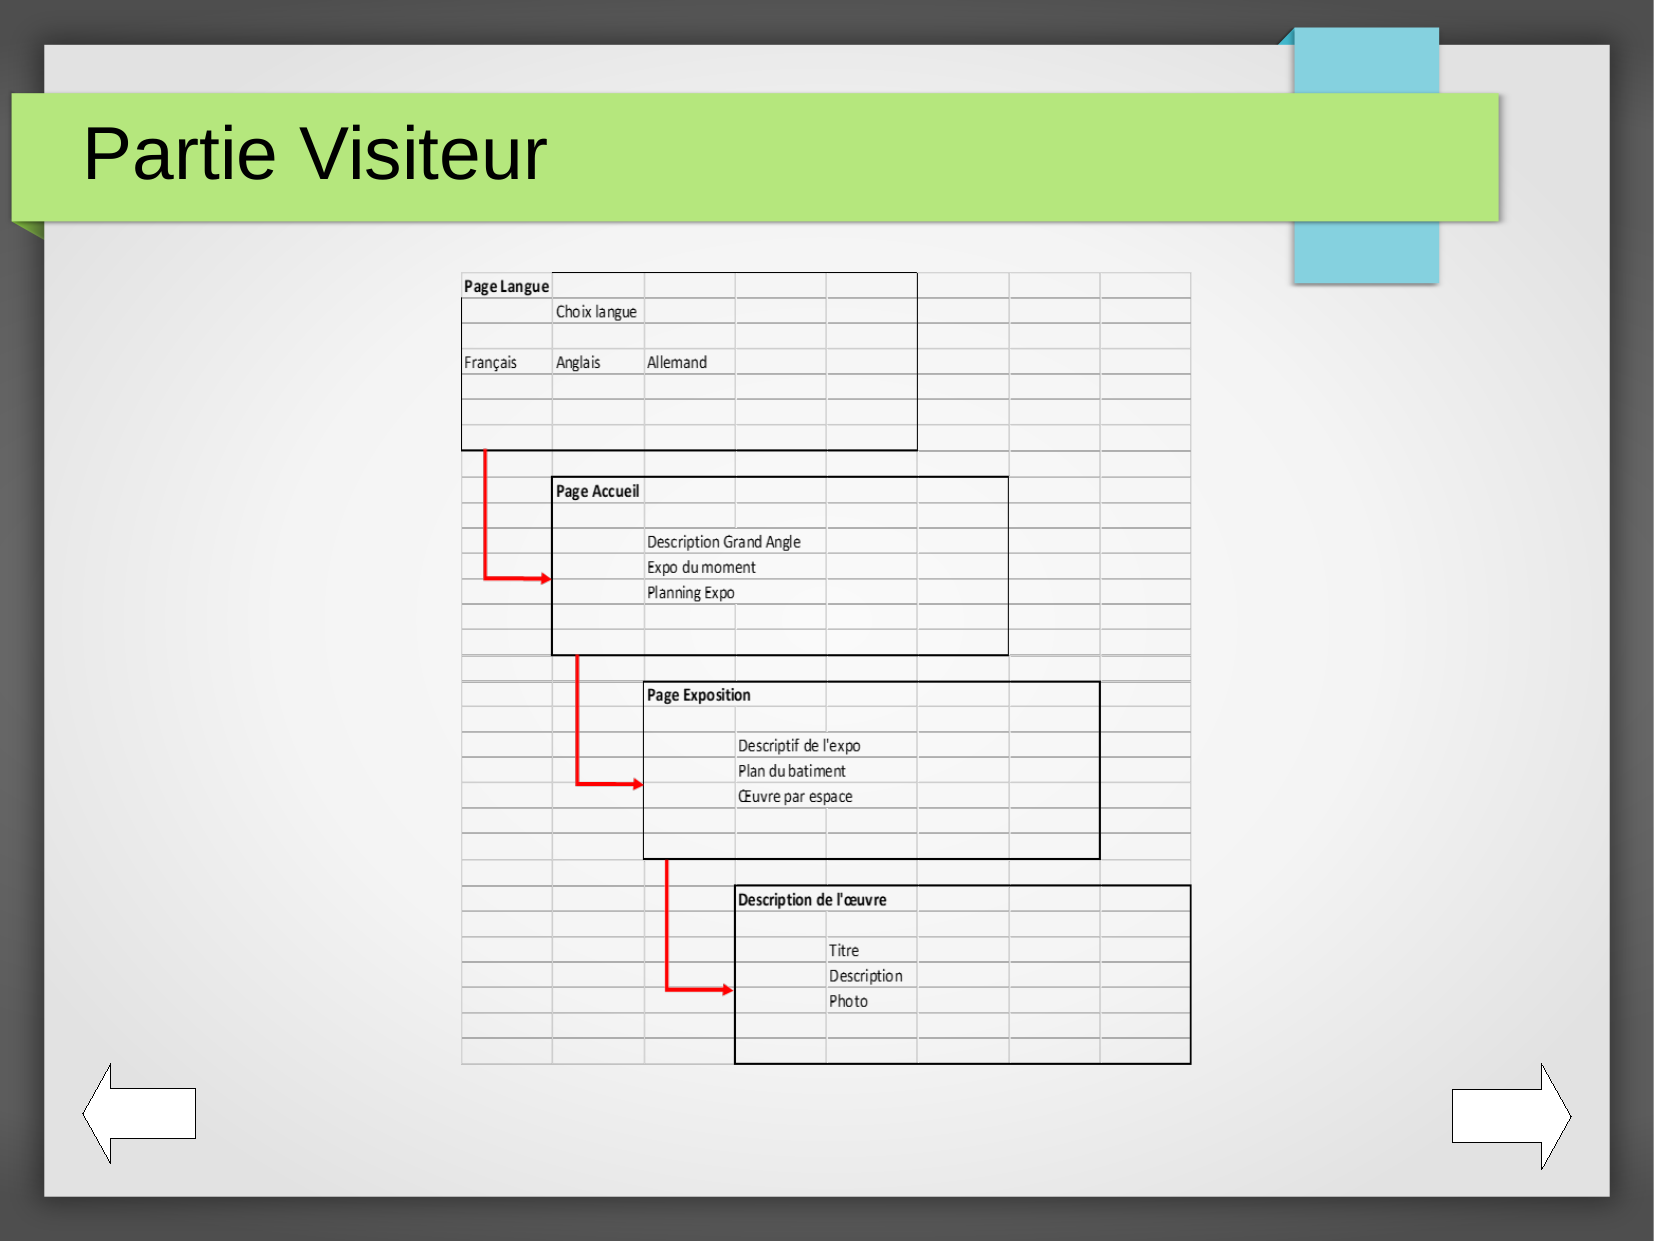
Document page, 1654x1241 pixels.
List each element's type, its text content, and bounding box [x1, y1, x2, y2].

title Partie Visiteur [82, 94, 1264, 213]
picture [0, 0, 1654, 1241]
text_box [82, 1063, 196, 1164]
text_box [1452, 1063, 1572, 1170]
